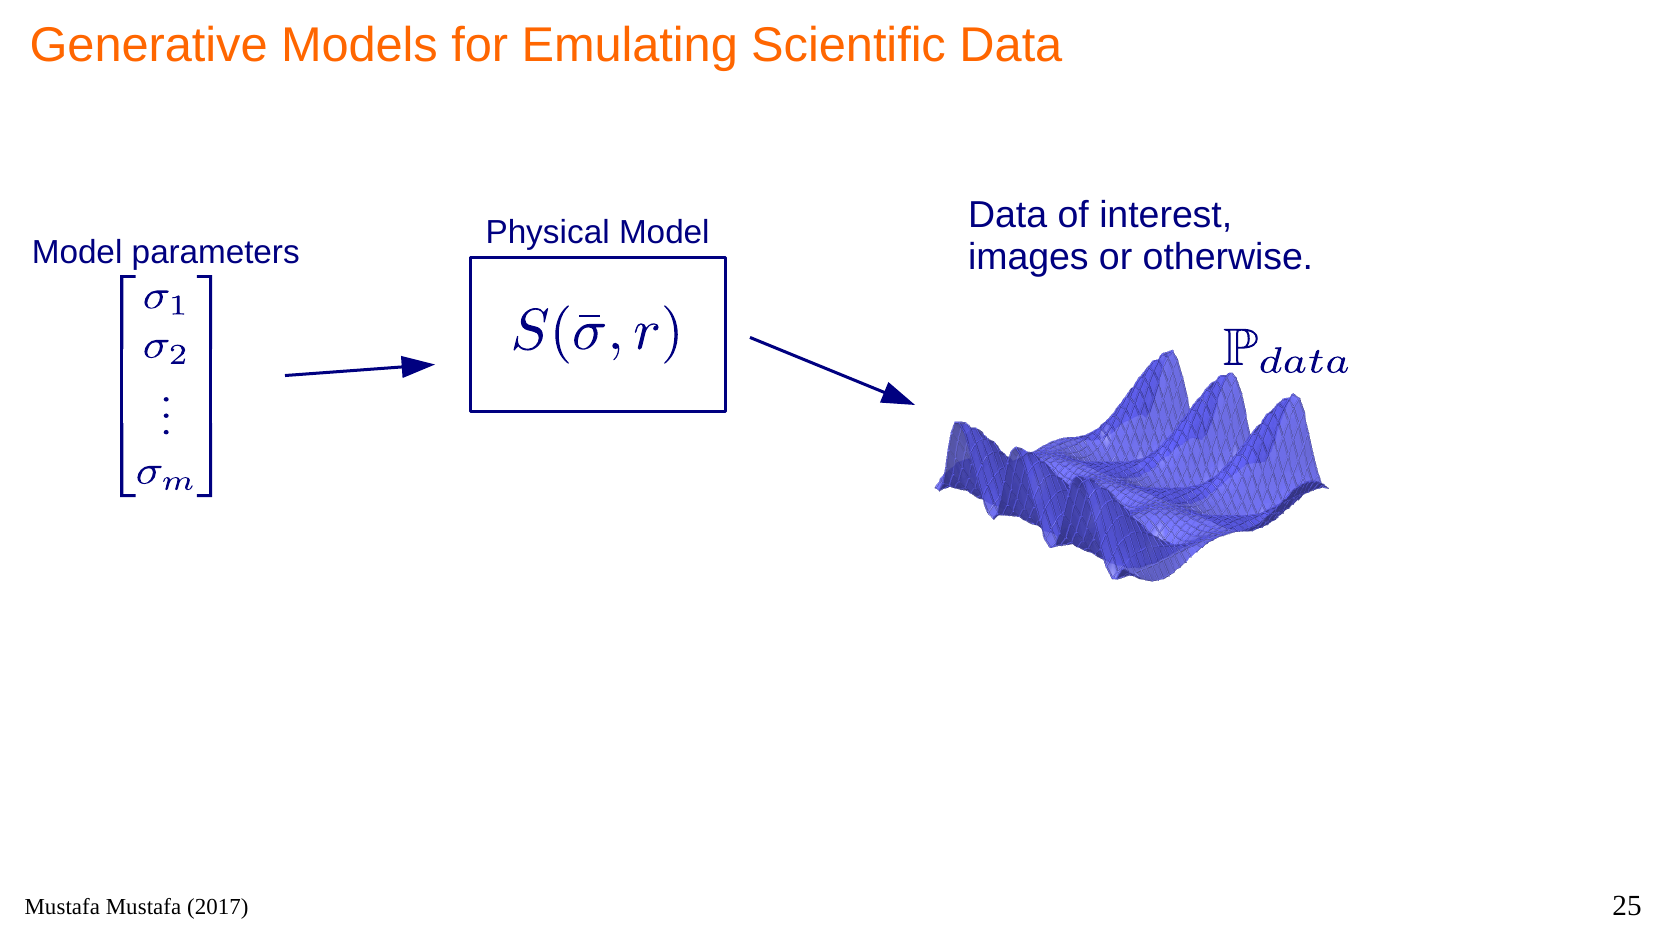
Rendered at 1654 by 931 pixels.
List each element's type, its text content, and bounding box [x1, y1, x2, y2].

text_box Data of interest, images or otherwise. [953, 186, 1334, 286]
picture [896, 254, 1364, 675]
text_box Physical Model [470, 206, 726, 256]
text_box [510, 305, 684, 364]
title Generative Models for Emulating Scientific Data [29, 15, 1621, 74]
text_box Model parameters [17, 226, 316, 279]
text_box [1222, 328, 1351, 374]
text_box [105, 275, 227, 498]
